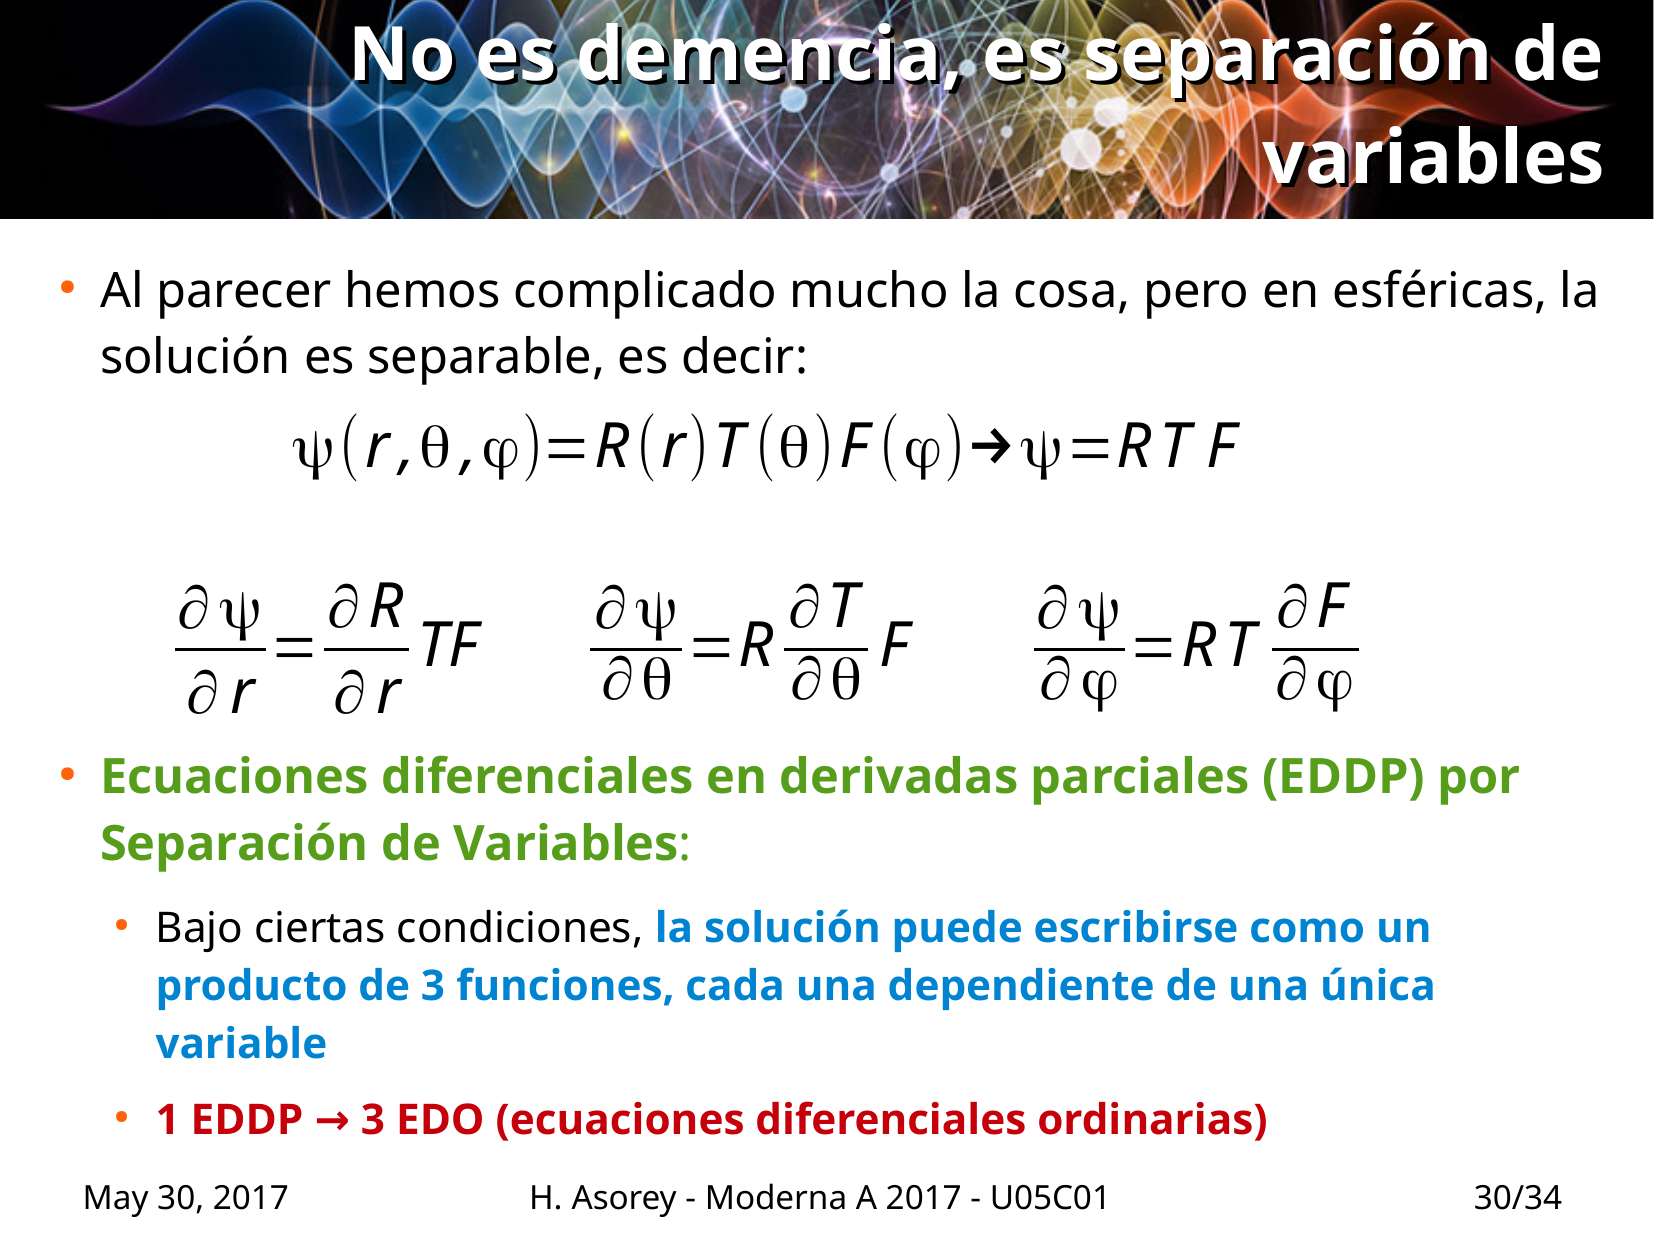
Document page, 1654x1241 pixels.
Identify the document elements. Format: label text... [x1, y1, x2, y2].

chart [165, 406, 1367, 730]
title No es demencia, es separación de variables [45, 15, 1606, 191]
list Al parecer hemos complicado mucho la cosa, pero en esféricas, la solución es separable, es decir: Ecuaciones diferenciales en derivadas parciales (EDDP) por Separación de Variables: Bajo ciertas condiciones, la solución puede escribirse como un producto de 3 funciones, cada una dependiente de una única variable 1 EDDP → 3 EDO (ecuaciones diferenciales ordinarias) [45, 255, 1606, 1156]
picture [0, 0, 1654, 219]
